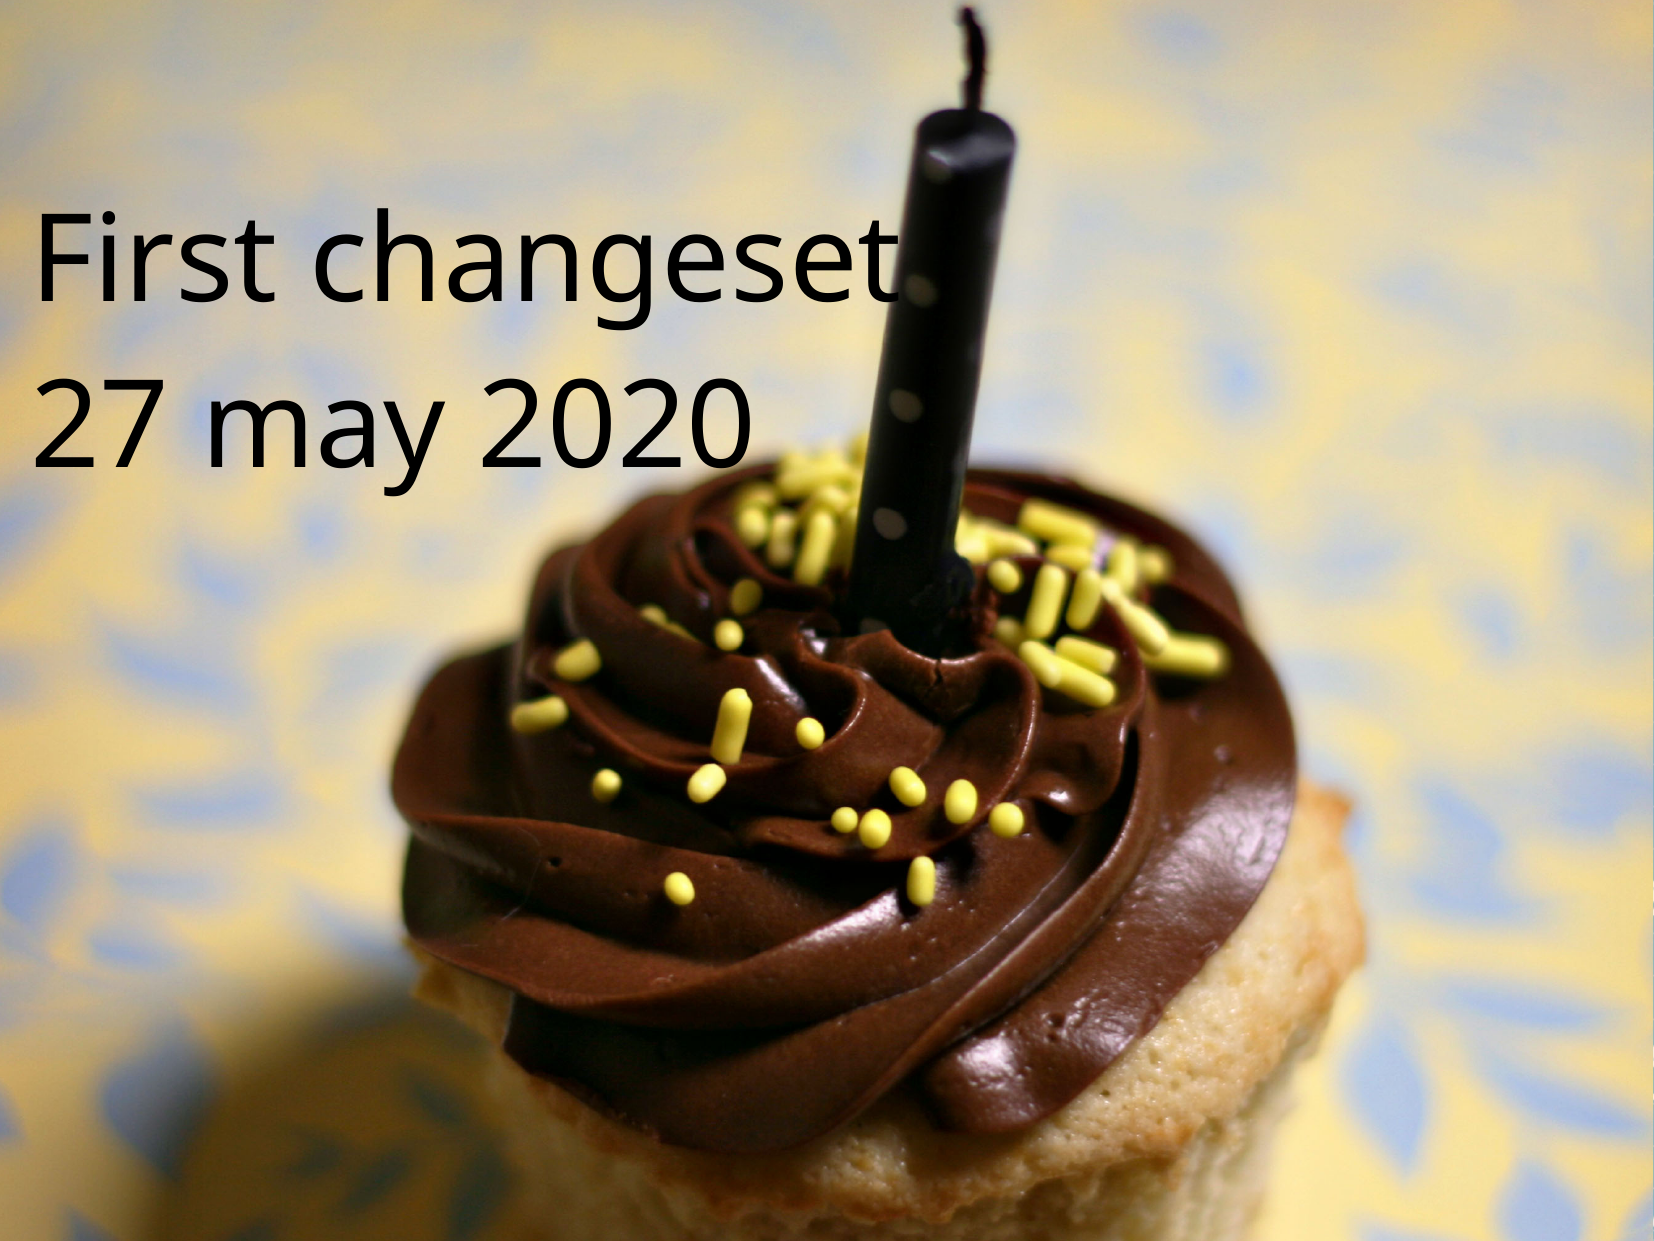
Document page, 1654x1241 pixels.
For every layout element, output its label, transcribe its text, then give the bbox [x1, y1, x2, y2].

title First changeset 27 may 2020 [30, 195, 1519, 479]
picture [0, 0, 1654, 1241]
